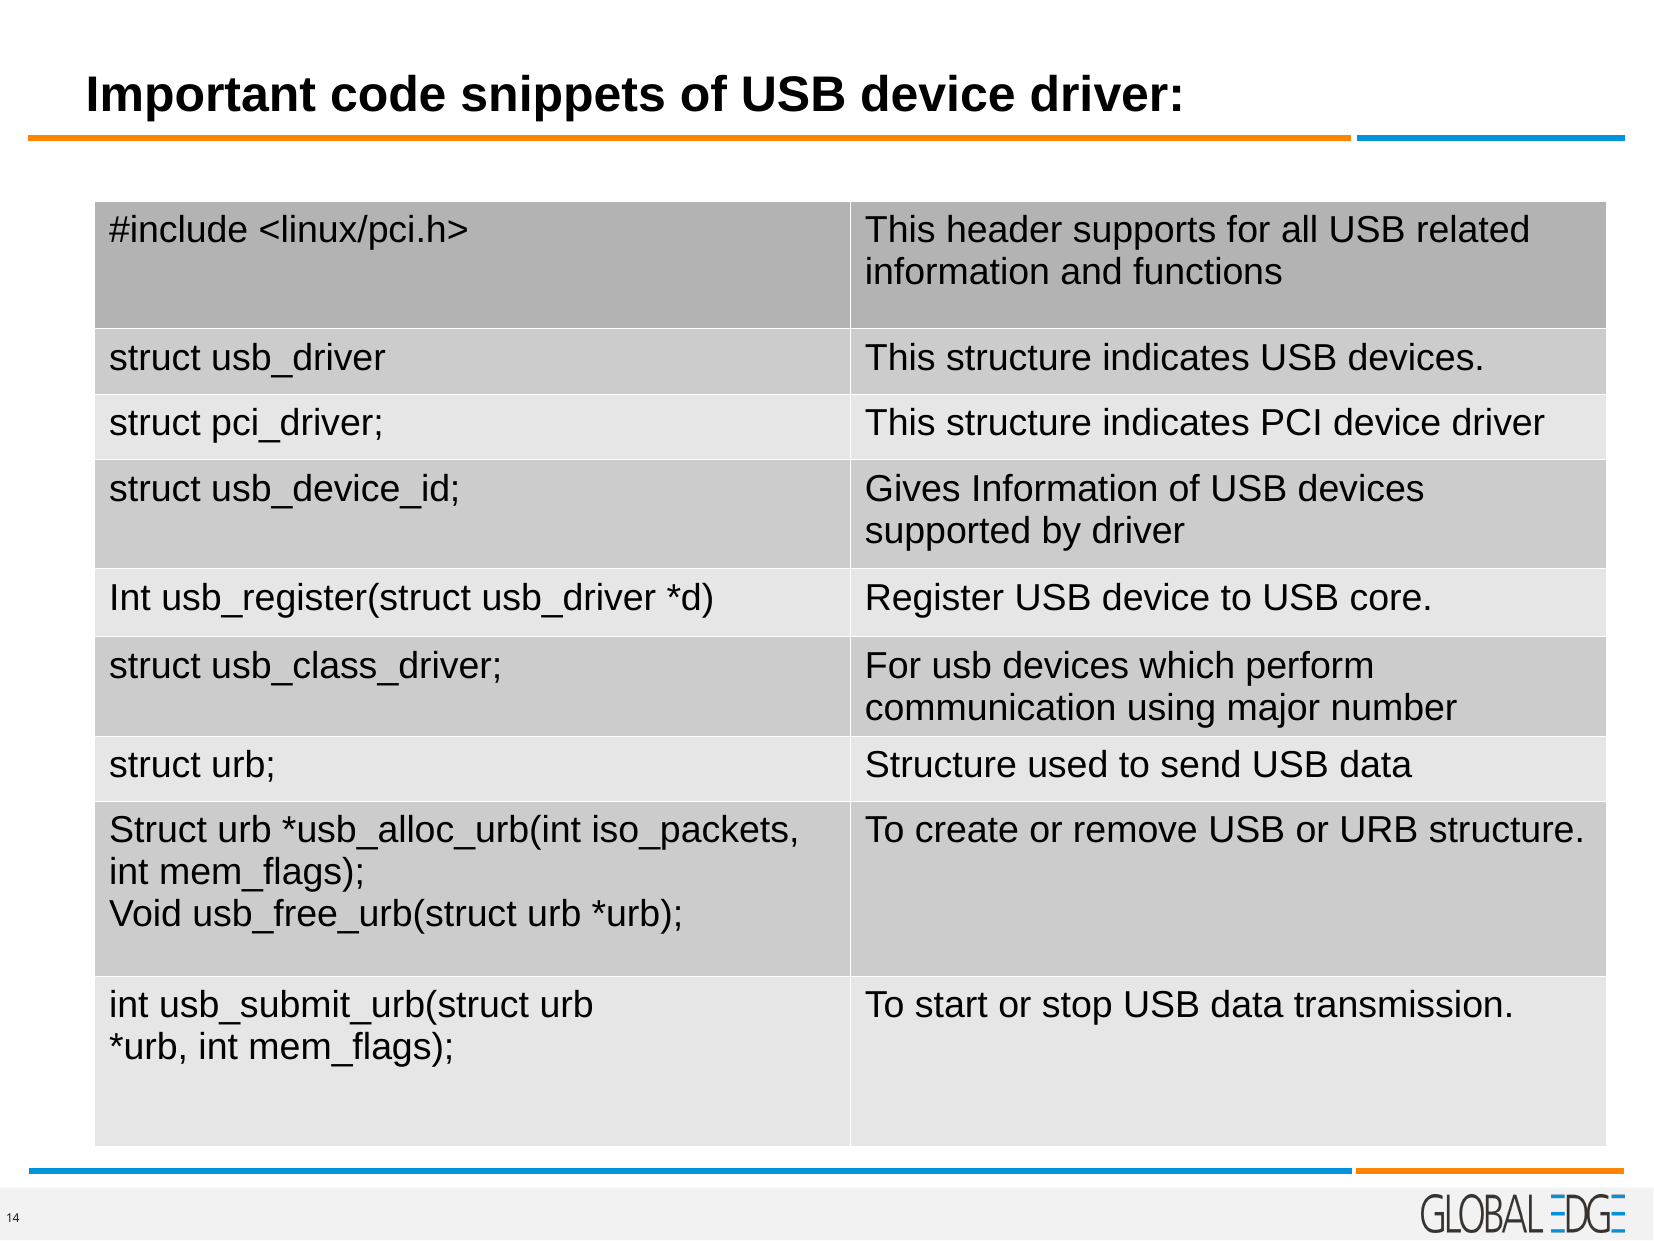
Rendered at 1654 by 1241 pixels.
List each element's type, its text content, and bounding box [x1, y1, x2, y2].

table_cell struct urb; [95, 737, 850, 801]
table_cell struct usb_class_driver; [95, 637, 850, 736]
table_cell int usb_submit_urb(struct urb *urb, int mem_flags); [95, 977, 850, 1146]
table_cell For usb devices which perform communication using major number [851, 637, 1606, 736]
table_header #include <linux/pci.h> [95, 202, 850, 328]
table_cell Int usb_register(struct usb_driver *d) [95, 569, 850, 636]
table_cell Struct urb *usb_alloc_urb(int iso_packets, int mem_flags); Void usb_free_urb(struct urb *urb); [95, 802, 850, 976]
table_cell struct pci_driver; [95, 395, 850, 459]
table_cell struct usb_driver [95, 329, 850, 394]
table_cell Register USB device to USB core. [851, 569, 1606, 636]
table_cell This structure indicates USB devices. [851, 329, 1606, 394]
table_cell Structure used to send USB data [851, 737, 1606, 801]
picture [1421, 1194, 1625, 1233]
table_cell To start or stop USB data transmission. [851, 977, 1606, 1146]
table_header This header supports for all USB related information and functions [851, 202, 1606, 328]
table_cell This structure indicates PCI device driver [851, 395, 1606, 459]
table_cell struct usb_device_id; [95, 460, 850, 568]
table_cell To create or remove USB or URB structure. [851, 802, 1606, 976]
table_cell Gives Information of USB devices supported by driver [851, 460, 1606, 568]
text_box Important code snippets of USB device driver: [70, 59, 1441, 135]
